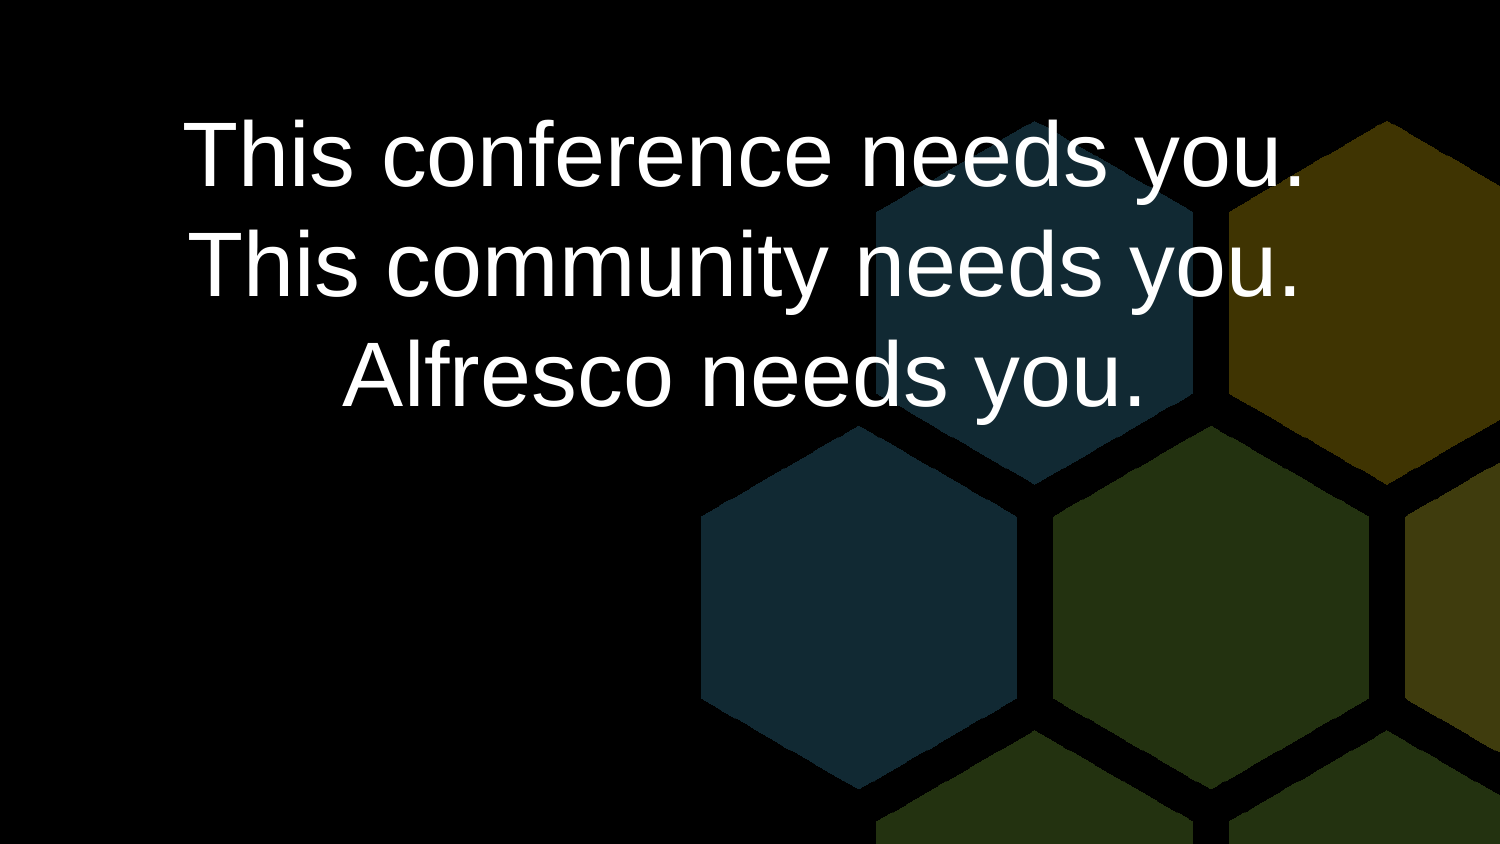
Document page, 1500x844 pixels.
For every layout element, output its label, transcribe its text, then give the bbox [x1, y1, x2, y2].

title This conference needs you. This community needs you. Alfresco needs you. [47, 212, 1445, 550]
picture [0, 0, 1500, 844]
